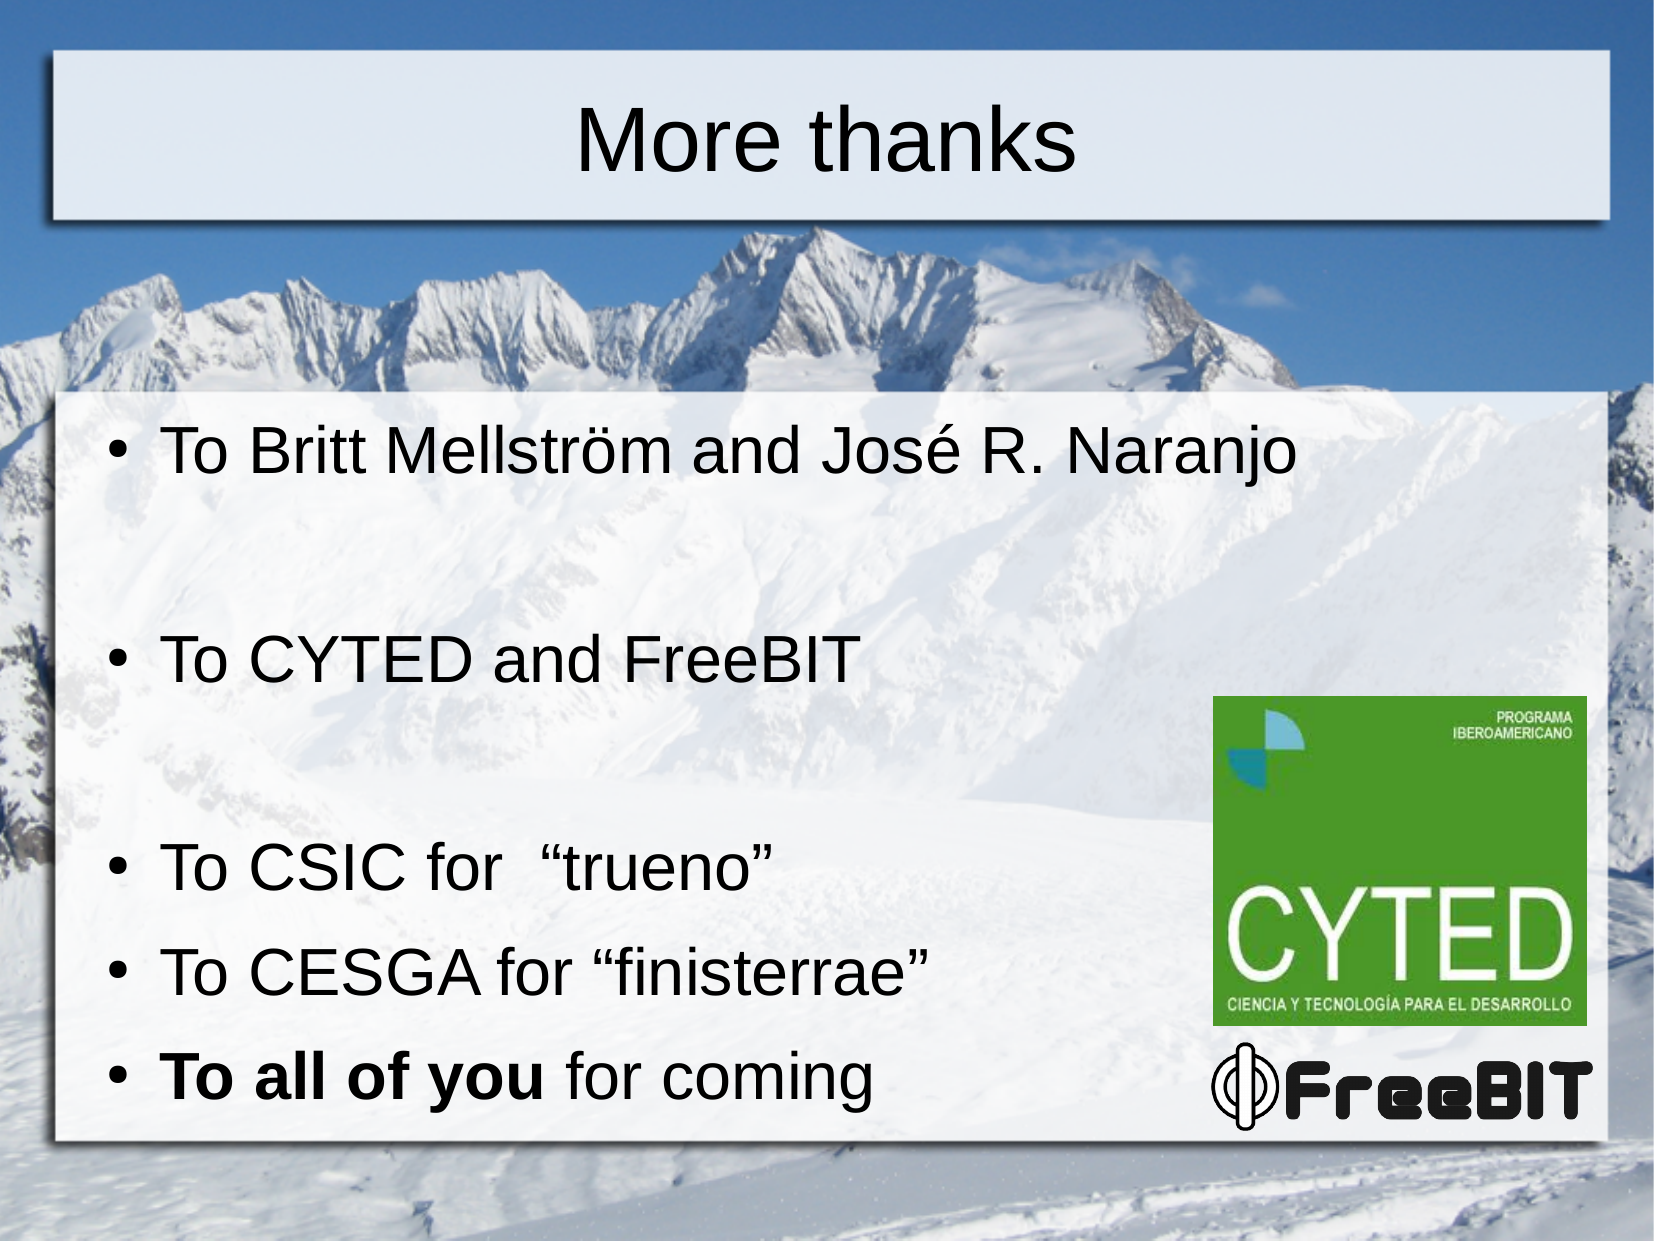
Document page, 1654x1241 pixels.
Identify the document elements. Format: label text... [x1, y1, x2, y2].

picture [0, 0, 1654, 1241]
list To Britt Mellström and José R. Naranjo To CYTED and FreeBIT To CSIC for “trueno” To CESGA for “finisterrae” To all of you for coming [88, 413, 1571, 1126]
title More thanks [59, 68, 1595, 212]
